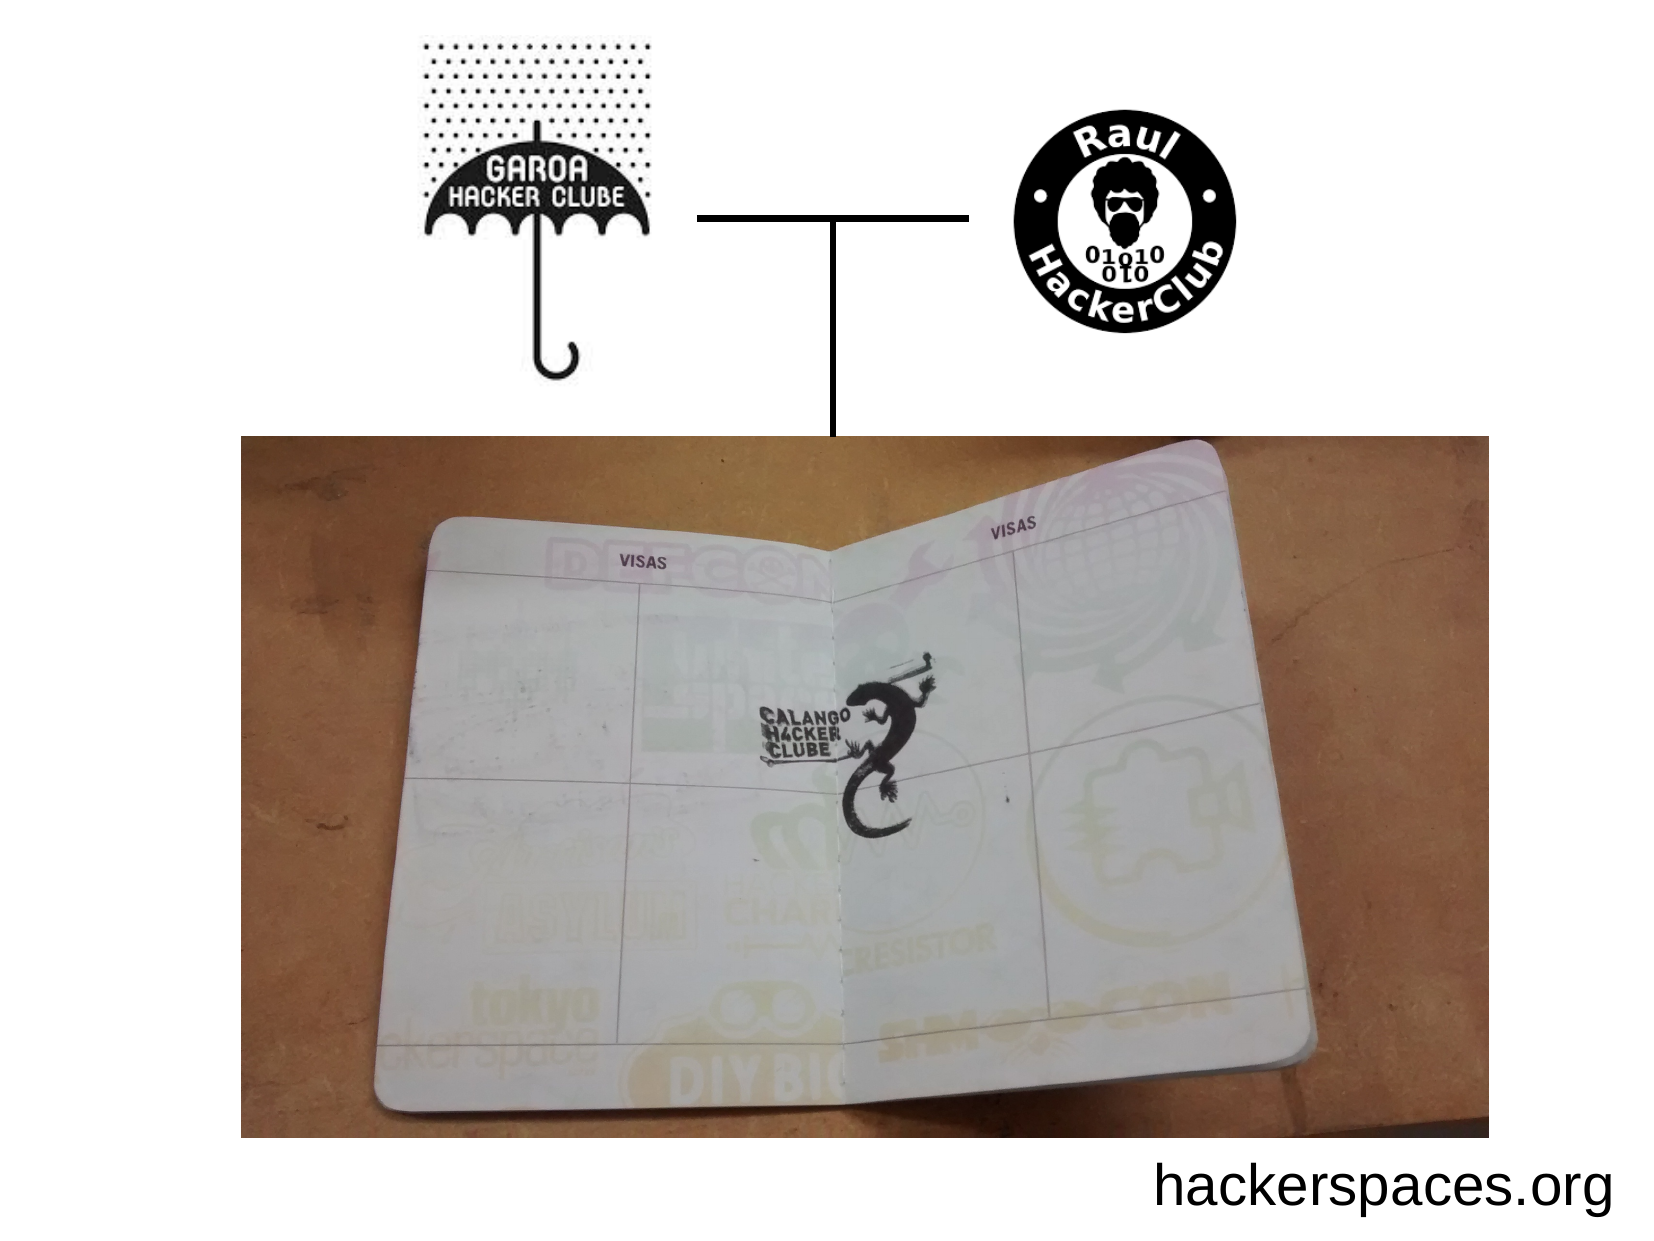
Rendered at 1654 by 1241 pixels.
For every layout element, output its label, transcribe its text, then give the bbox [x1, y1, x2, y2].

picture [998, 94, 1252, 349]
text_box hackerspaces.org [1138, 1145, 1630, 1226]
picture [241, 436, 1489, 1138]
picture [301, 35, 774, 390]
